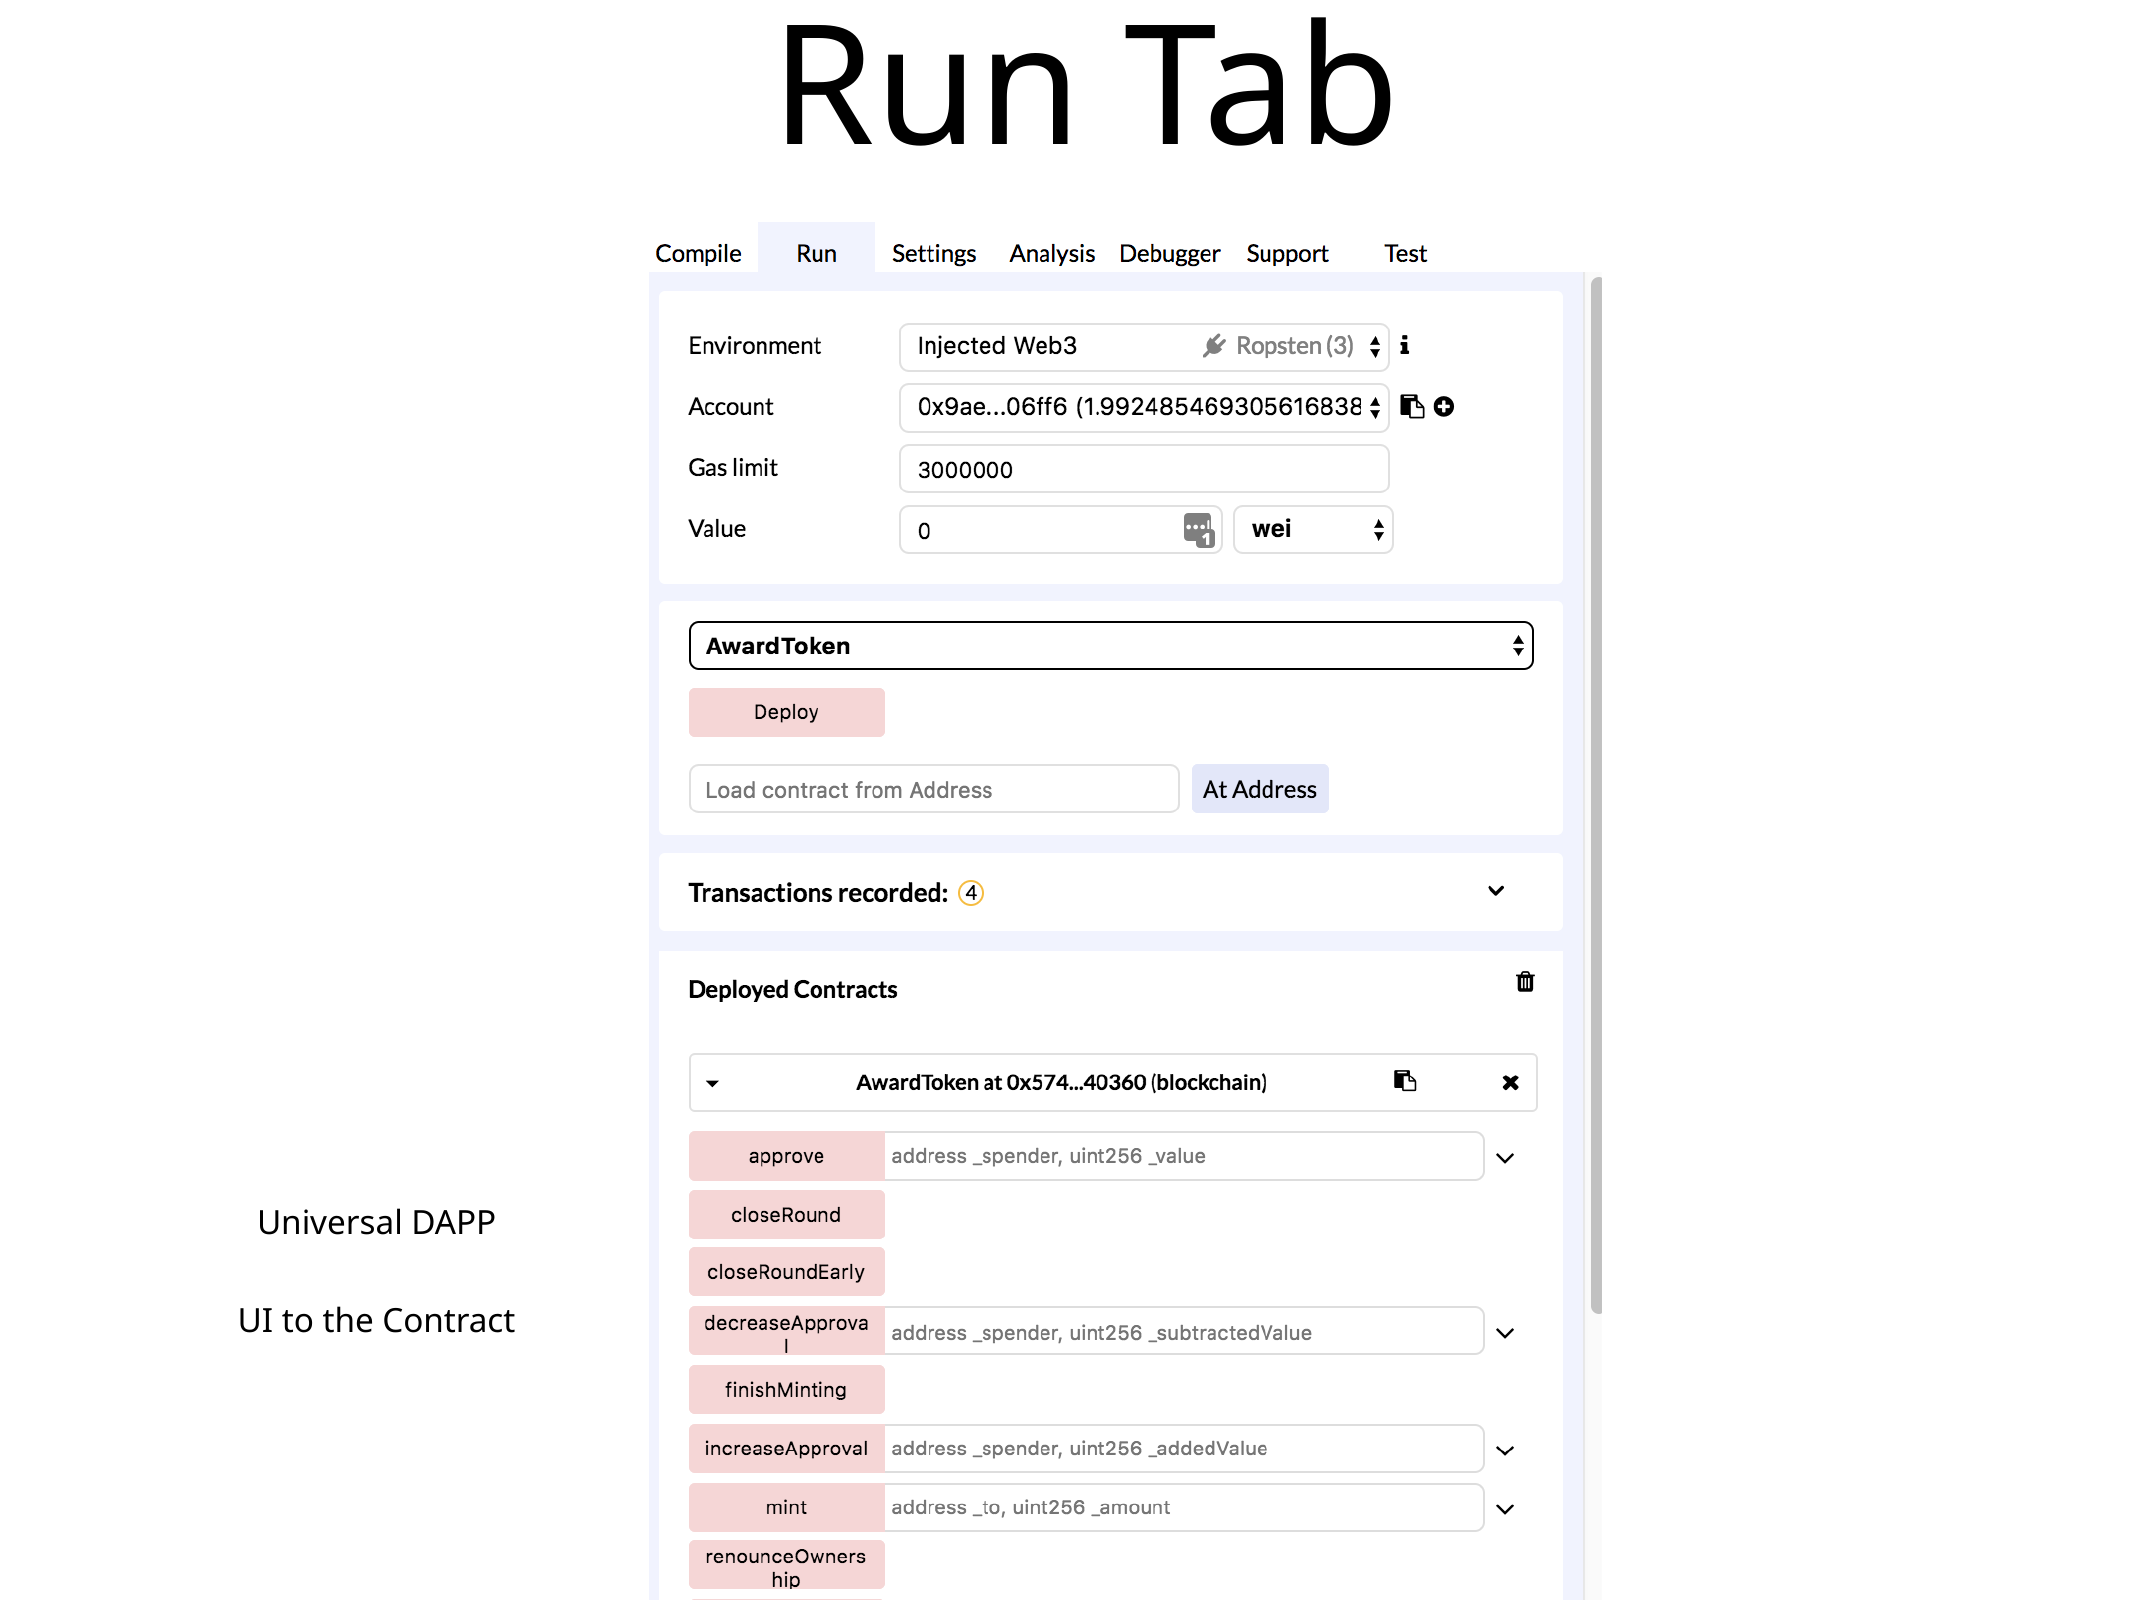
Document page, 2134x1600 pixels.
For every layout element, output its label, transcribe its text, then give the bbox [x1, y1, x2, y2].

text_box Universal DAPP [248, 1192, 514, 1250]
picture [649, 222, 1602, 1600]
text_box UI to the Contract [229, 1290, 534, 1347]
title Run Tab [185, 0, 2074, 181]
